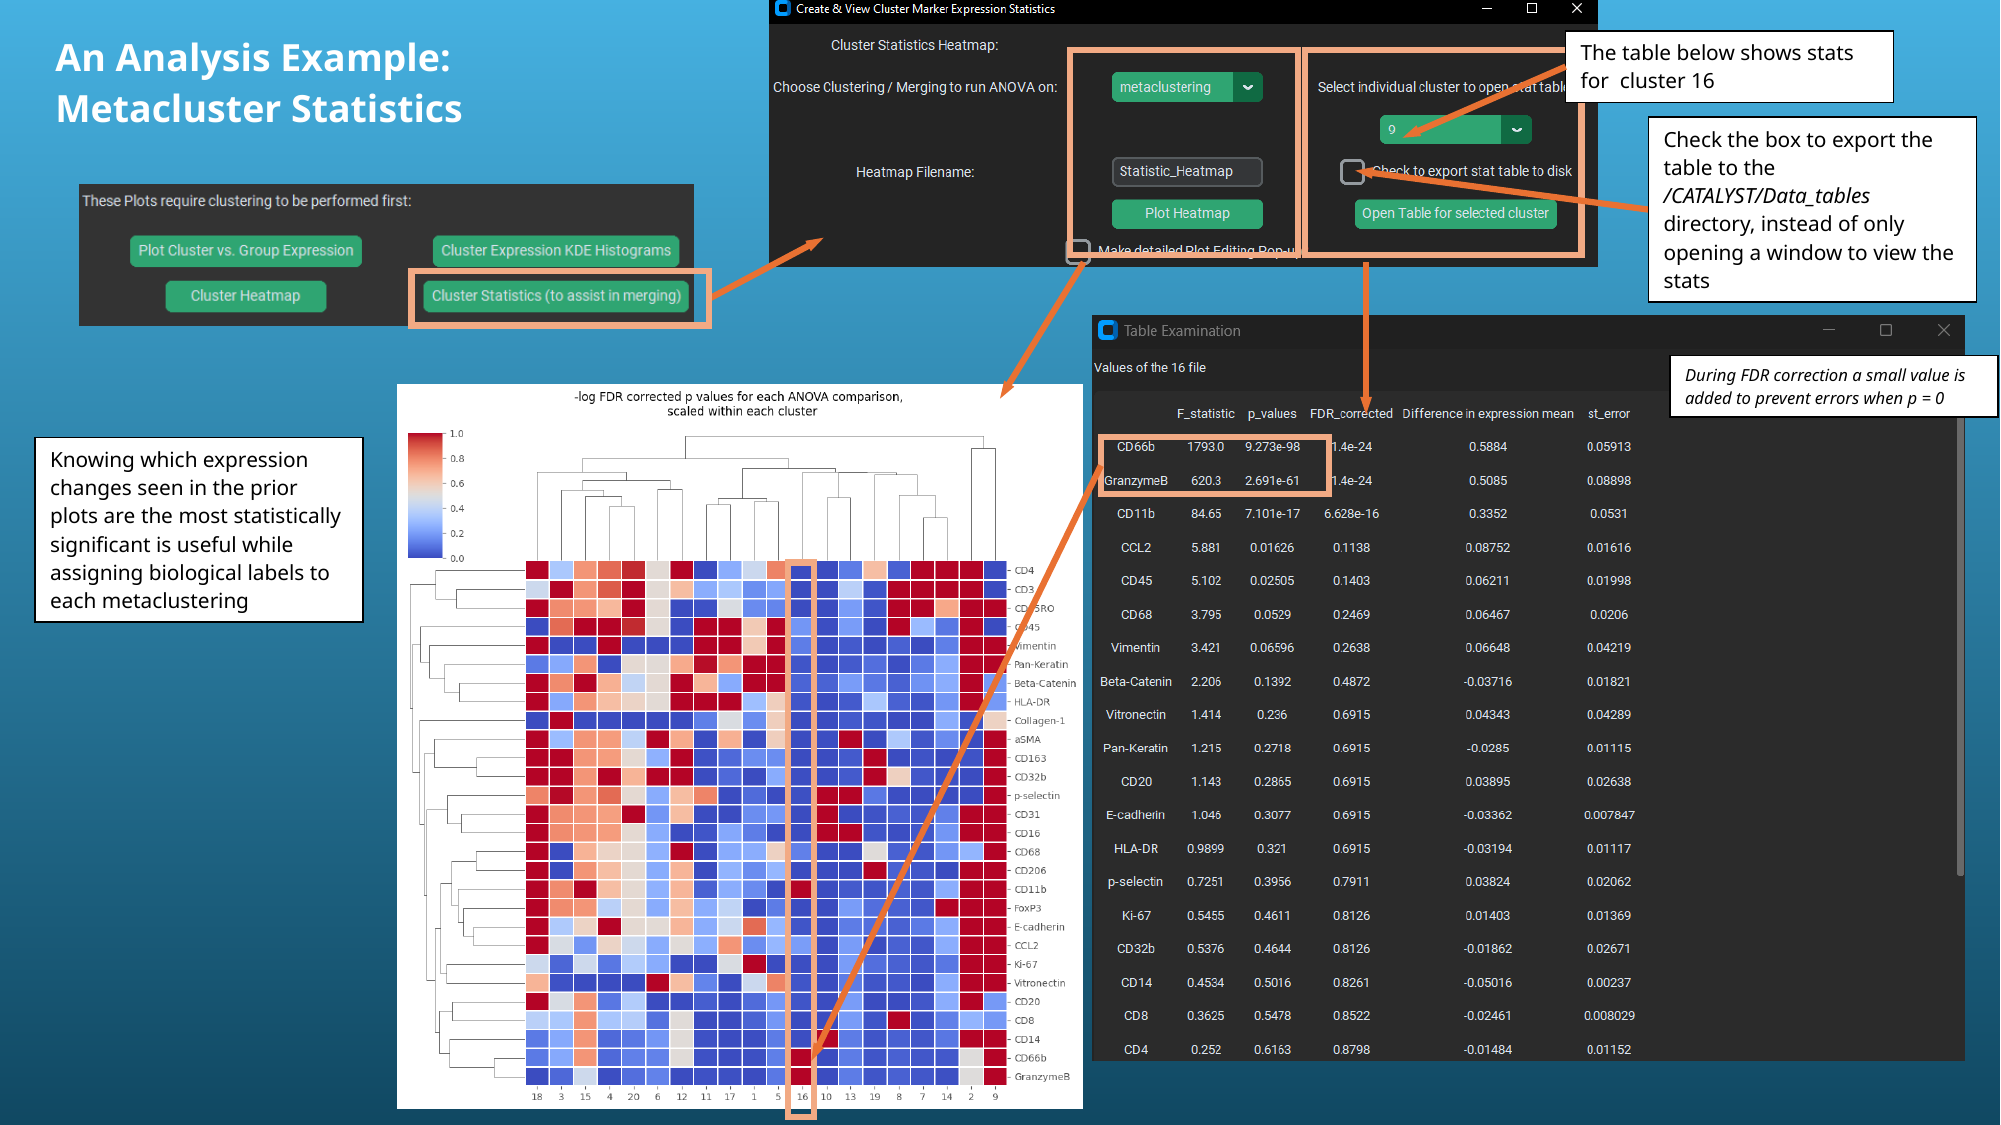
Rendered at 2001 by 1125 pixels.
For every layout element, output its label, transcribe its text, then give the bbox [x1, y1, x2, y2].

picture [1308, 53, 1578, 252]
picture [791, 566, 811, 1109]
picture [1092, 315, 1965, 1061]
picture [769, 0, 1598, 267]
text_box Knowing which expression changes seen in the prior plots are the most statistically significant is useful while assigning biological labels to each metaclustering [35, 437, 364, 607]
picture [397, 384, 1083, 1109]
text_box The table below shows stats for cluster 16 [1565, 30, 1894, 98]
picture [415, 274, 694, 322]
picture [1585, 103, 1598, 199]
picture [1104, 440, 1326, 491]
picture [817, 512, 1083, 1109]
text_box During FDR correction a small value is added to prevent errors when p = 0 [1670, 355, 1999, 412]
text_box An Analysis Example: Metacluster Statistics [40, 24, 526, 131]
text_box Check the box to export the table to the /CATALYST/Data_tables directory, instead of only opening a window to view the stats [1648, 117, 1977, 236]
picture [79, 184, 694, 326]
